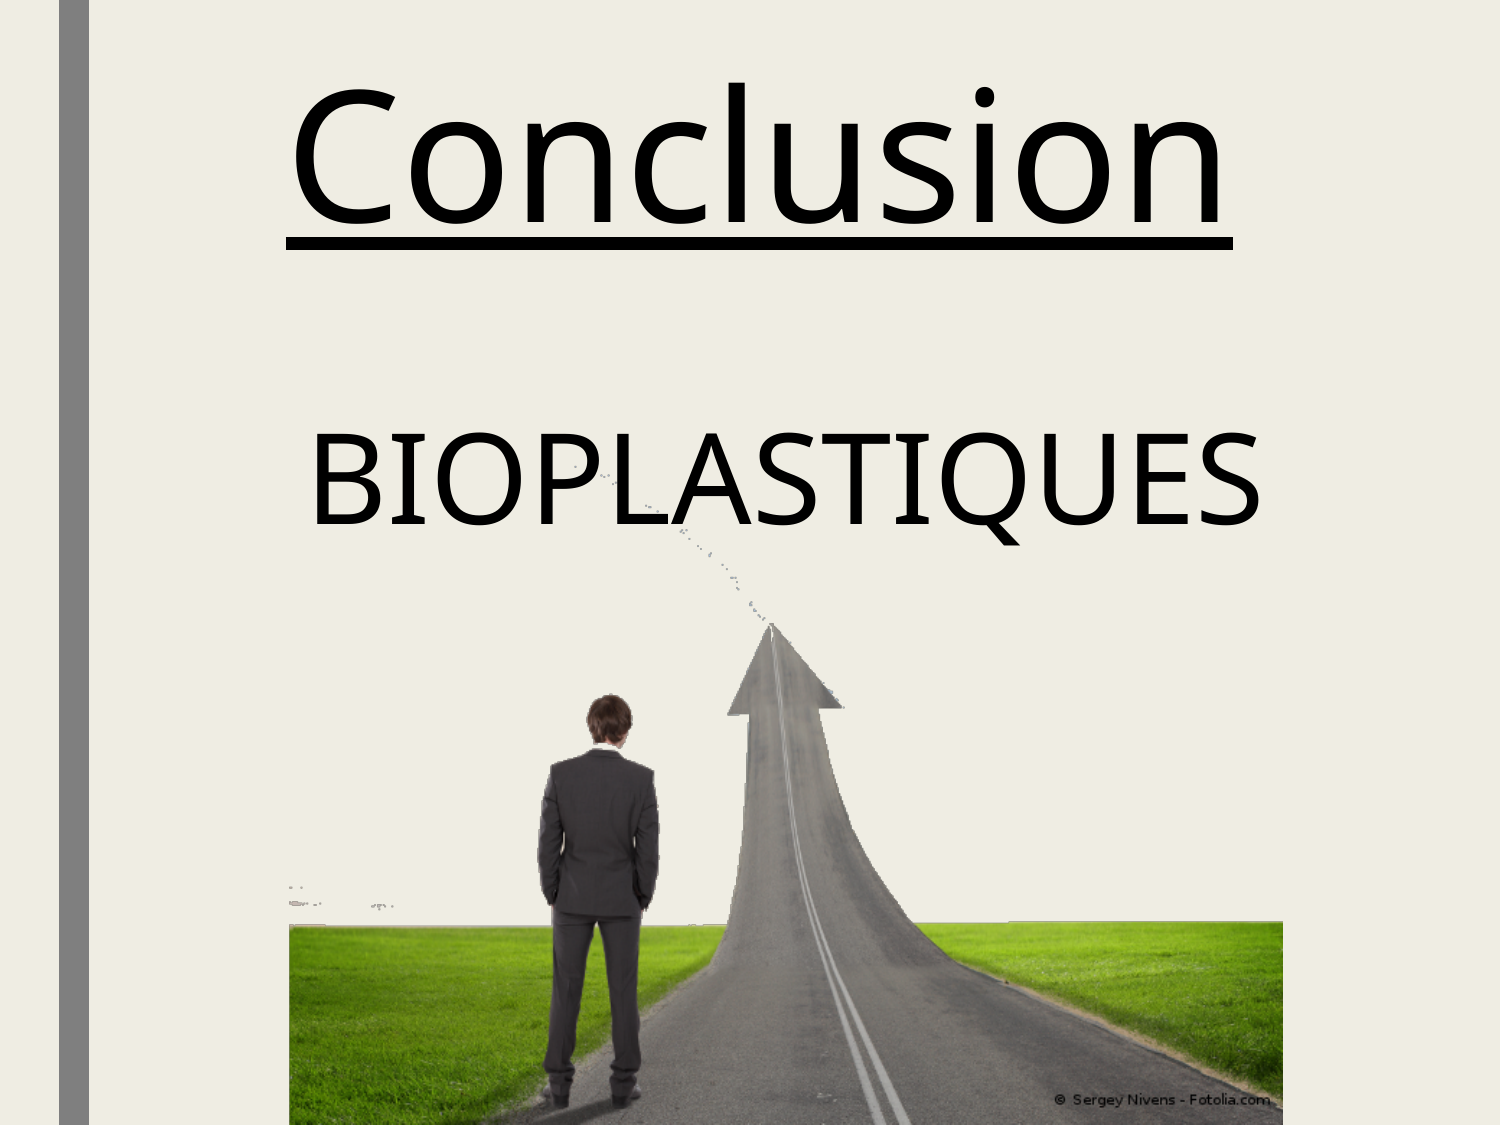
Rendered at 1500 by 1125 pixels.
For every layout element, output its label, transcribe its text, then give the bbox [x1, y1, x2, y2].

title BIOPLASTIQUES [194, 408, 1377, 653]
picture [288, 653, 1283, 1125]
text_box Conclusion [168, 58, 1350, 303]
text_box [59, 0, 89, 1125]
